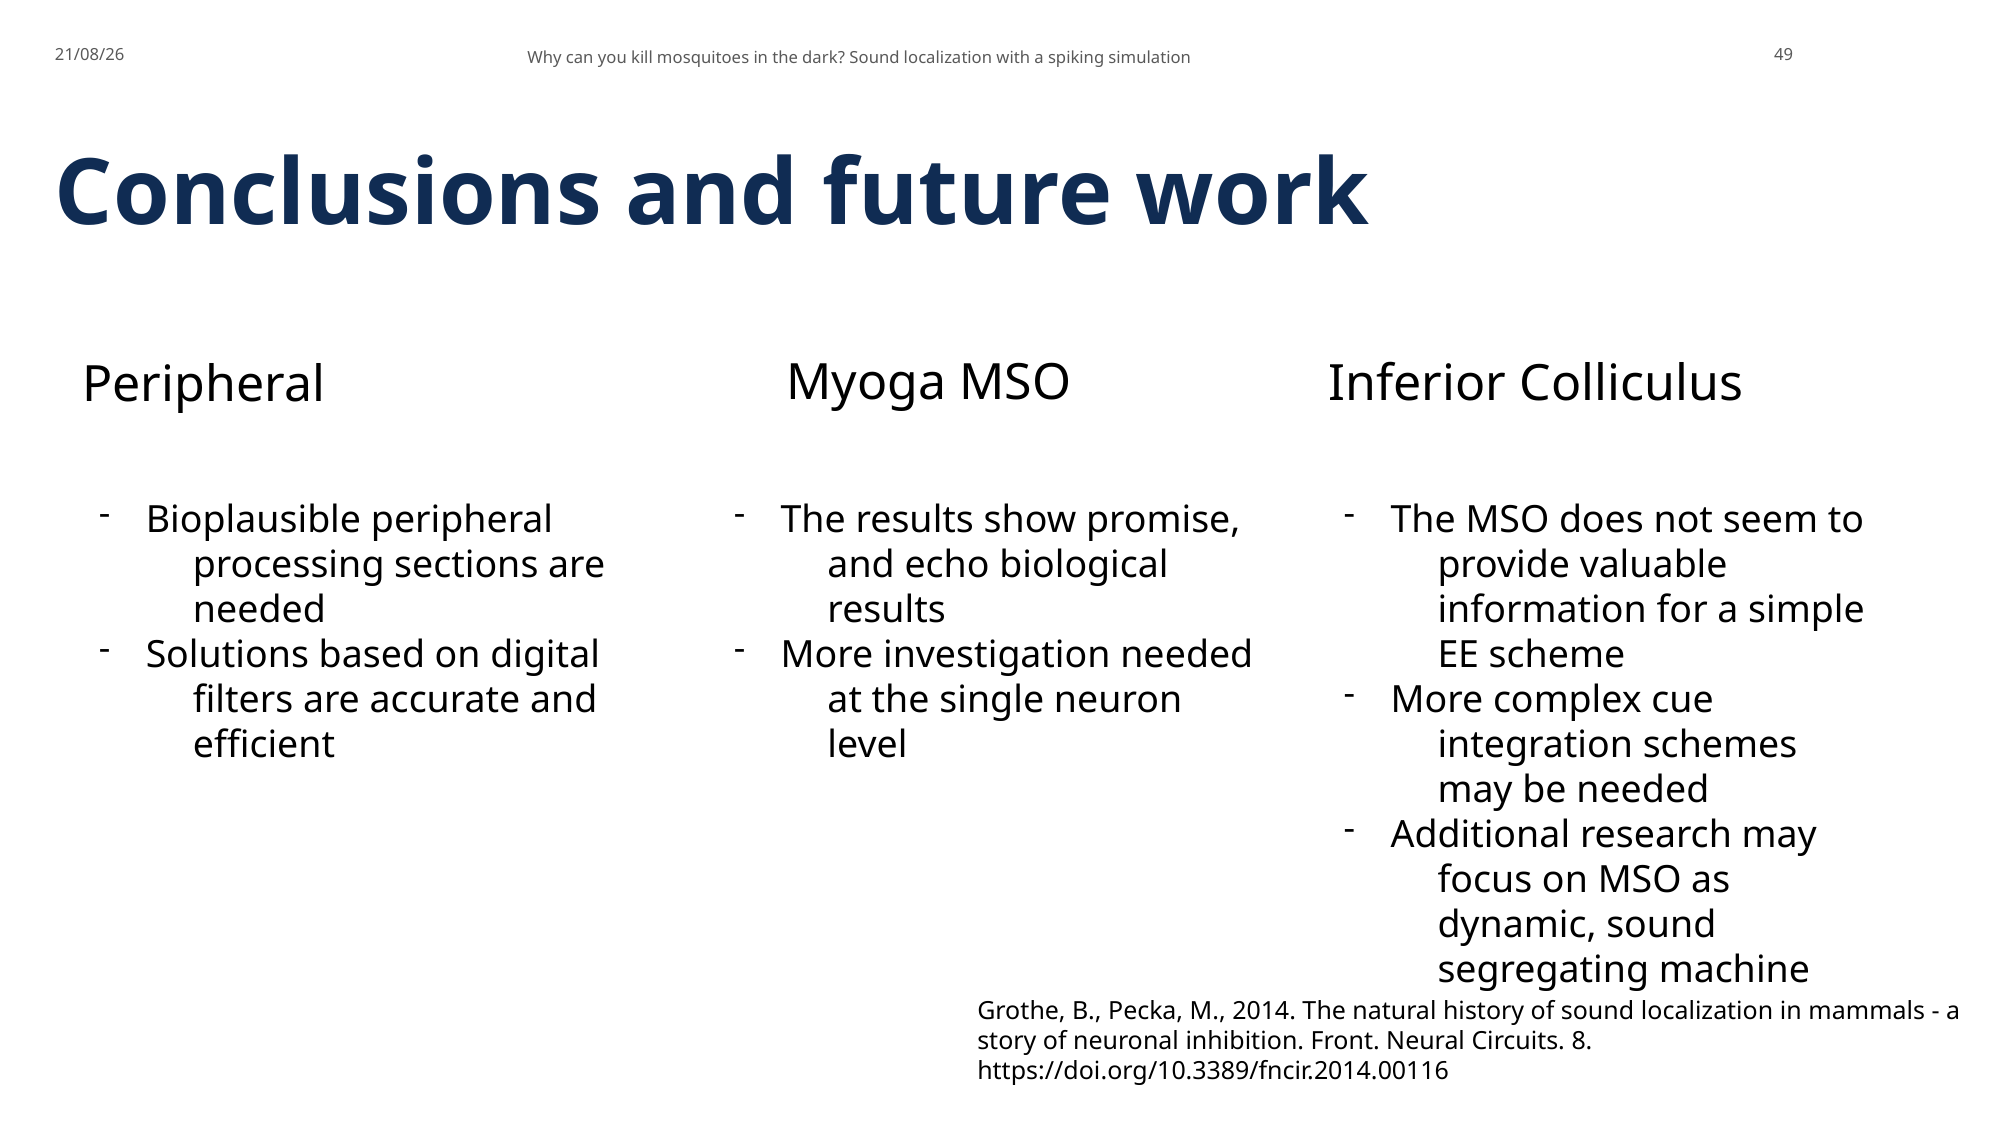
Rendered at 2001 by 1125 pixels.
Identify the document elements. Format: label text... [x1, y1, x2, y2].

title Conclusions and future work [54, 132, 1373, 279]
list Myoga MSO [786, 338, 1214, 427]
footer Why can you kill mosquitoes in the dark? Sound localization with a spiking simulation [527, 6, 1203, 67]
text_box The results show promise, and echo biological results More investigation needed at the single neuron level [718, 487, 1282, 684]
list Peripheral [82, 339, 529, 427]
text_box The MSO does not seem to provide valuable information for a simple EE scheme More complex cue integration schemes may be needed Additional research may focus on MSO as dynamic, sound segregating machine [1328, 487, 1892, 957]
text_box Inferior Colliculus [1328, 338, 1774, 426]
text_box Bioplausible peripheral processing sections are needed Solutions based on digital filters are accurate and efficient [84, 487, 647, 775]
text_box Grothe, B., Pecka, M., 2014. The natural history of sound localization in mammals - a story of neuronal inhibition. Front. Neural Circuits. 8. https://doi.org/10.3389/fncir.2014.00116 [962, 987, 2000, 1109]
slide_number [1774, 6, 1946, 67]
slide_number [54, 6, 446, 67]
